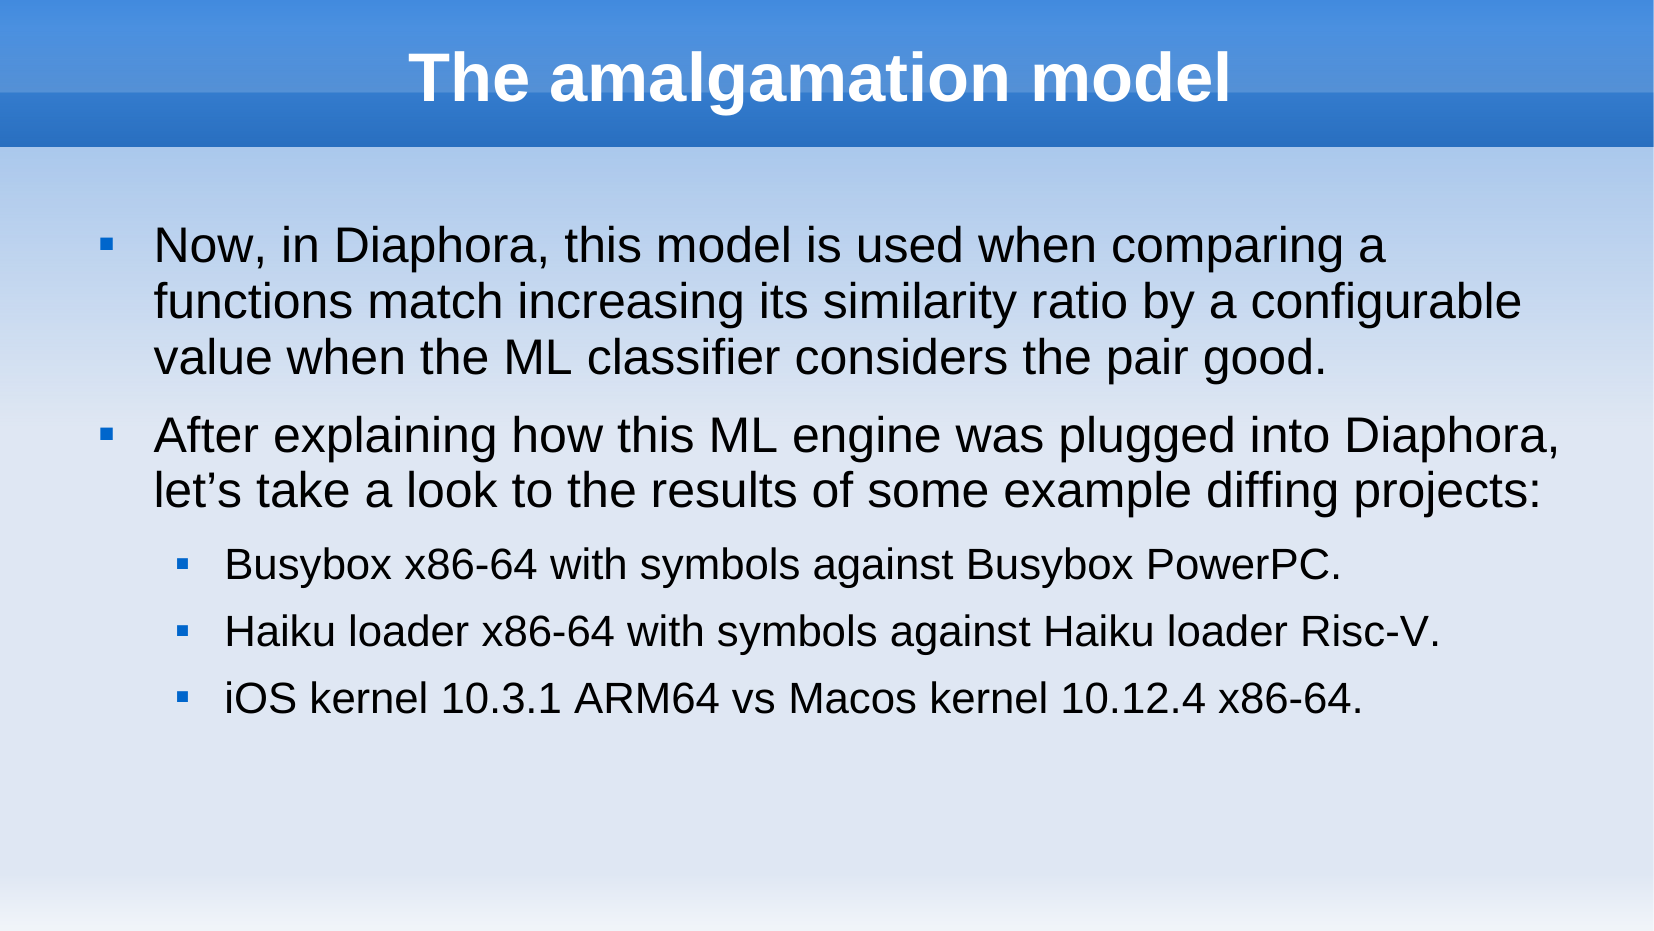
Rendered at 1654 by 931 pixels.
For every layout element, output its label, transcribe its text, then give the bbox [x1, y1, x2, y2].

title The amalgamation model [76, 0, 1565, 156]
picture [0, 0, 1654, 931]
list Now, in Diaphora, this model is used when comparing a functions match increasing its similarity ratio by a configurable value when the ML classifier considers the pair good. After explaining how this ML engine was plugged into Diaphora, let’s take a look to the results of some example diffing projects: Busybox x86-64 with symbols against Busybox PowerPC. Haiku loader x86-64 with symbols against Haiku loader Risc-V. iOS kernel 10.3.1 ARM64 vs Macos kernel 10.12.4 x86-64. [82, 217, 1571, 832]
